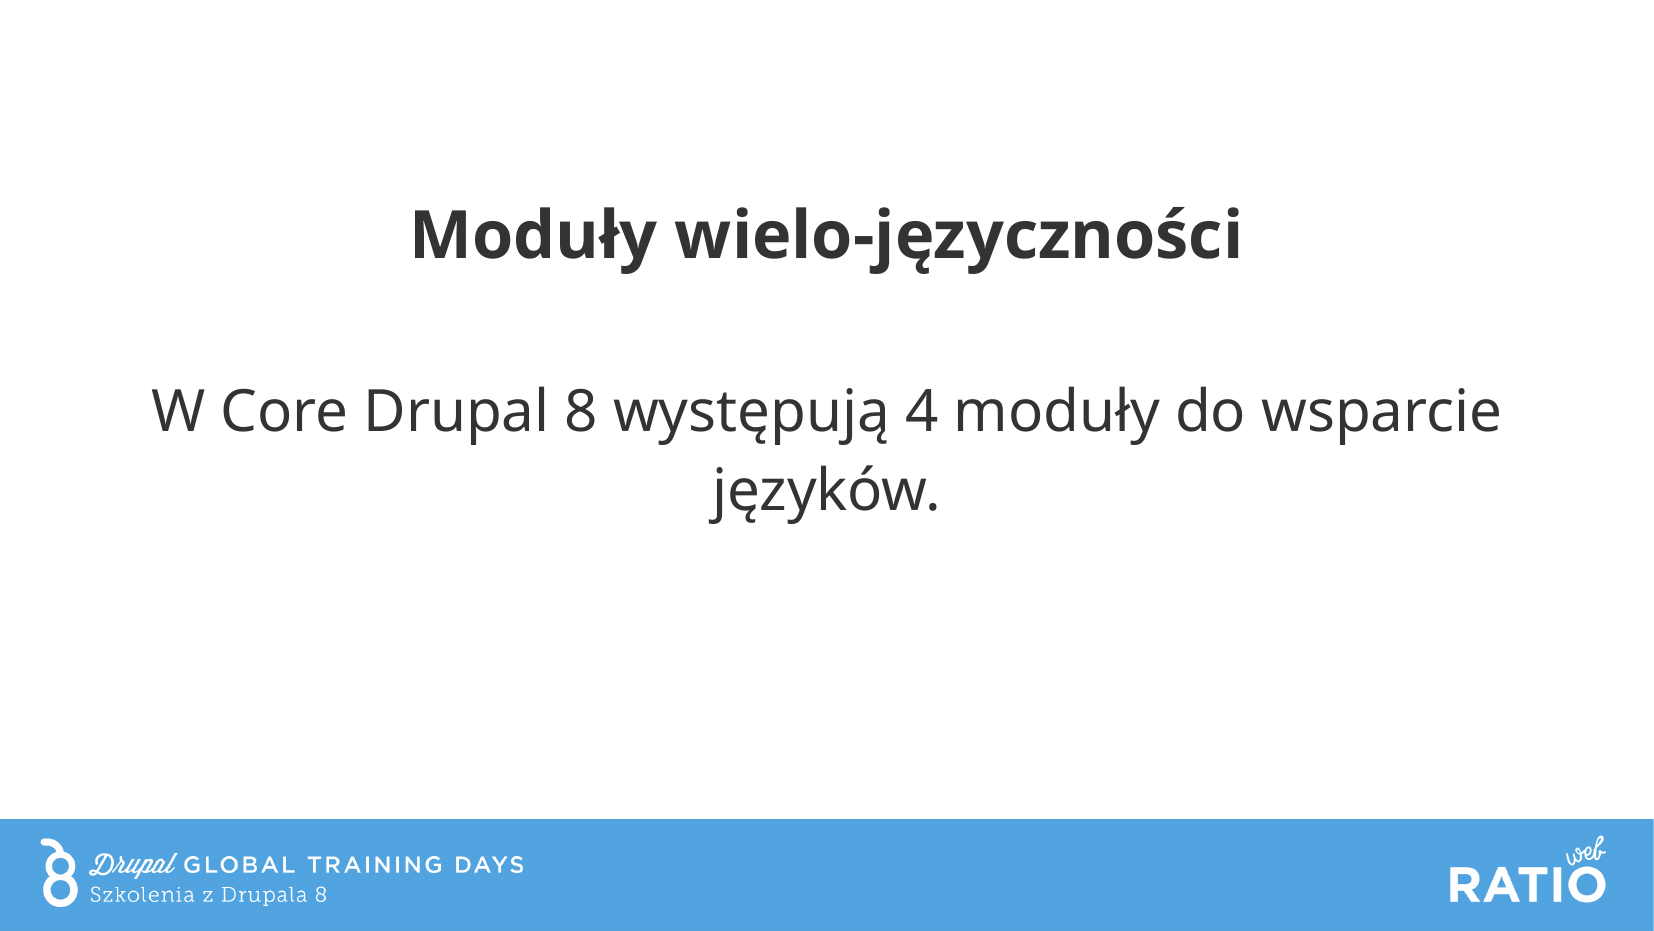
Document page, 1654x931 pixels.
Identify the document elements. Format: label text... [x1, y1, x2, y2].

picture [0, 0, 1654, 931]
subtitle Moduły wielo-języczności W Core Drupal 8 występują 4 moduły do wsparcie języków. [82, 37, 1571, 758]
